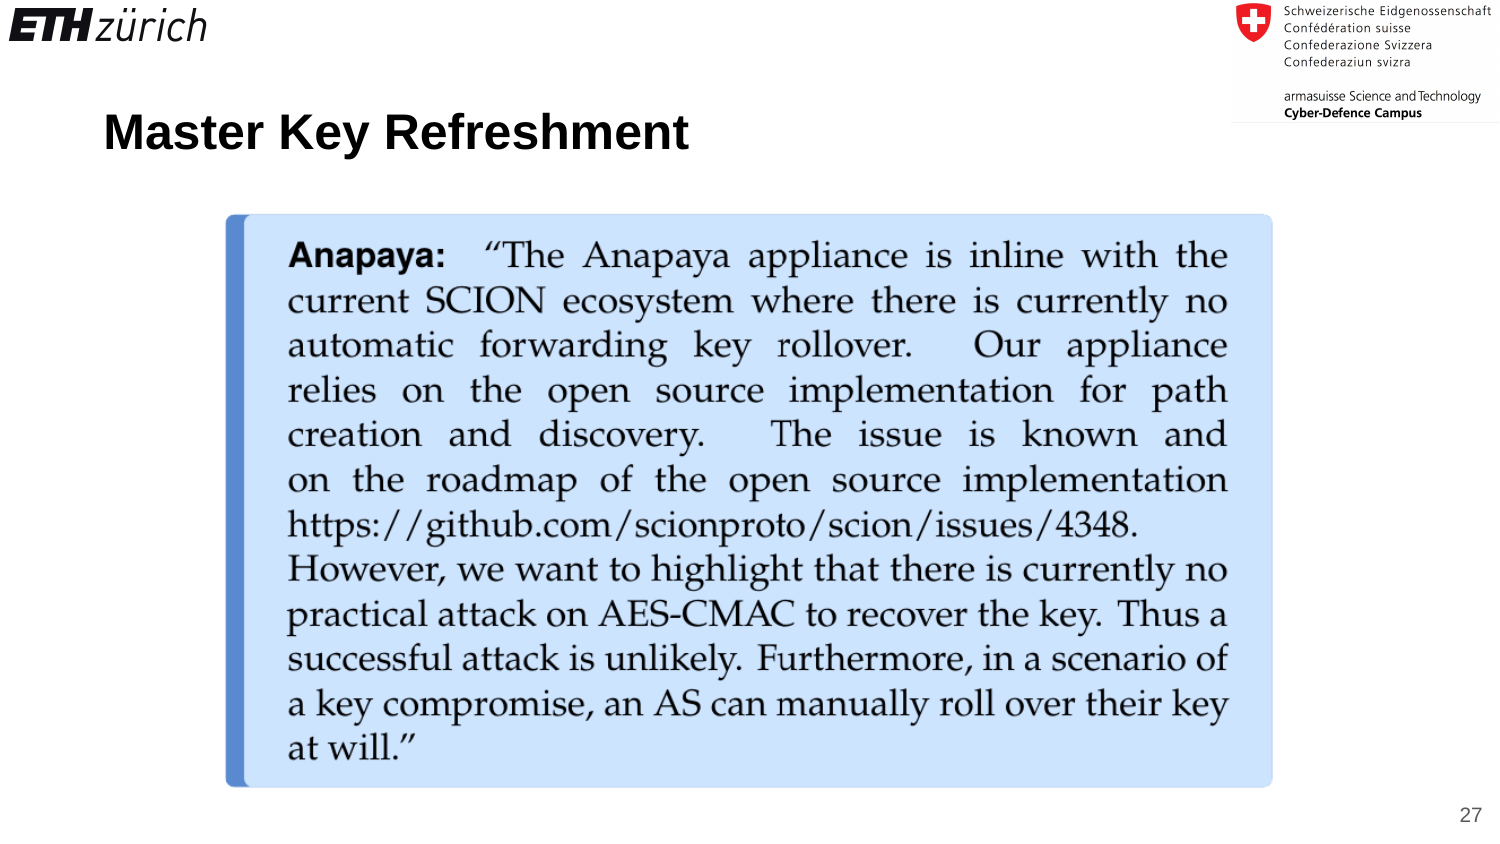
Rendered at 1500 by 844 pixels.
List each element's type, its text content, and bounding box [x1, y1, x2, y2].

text_box Master Key Refreshment [88, 88, 1182, 178]
picture [8, 8, 207, 42]
picture [216, 206, 1284, 798]
picture [1231, 0, 1500, 123]
